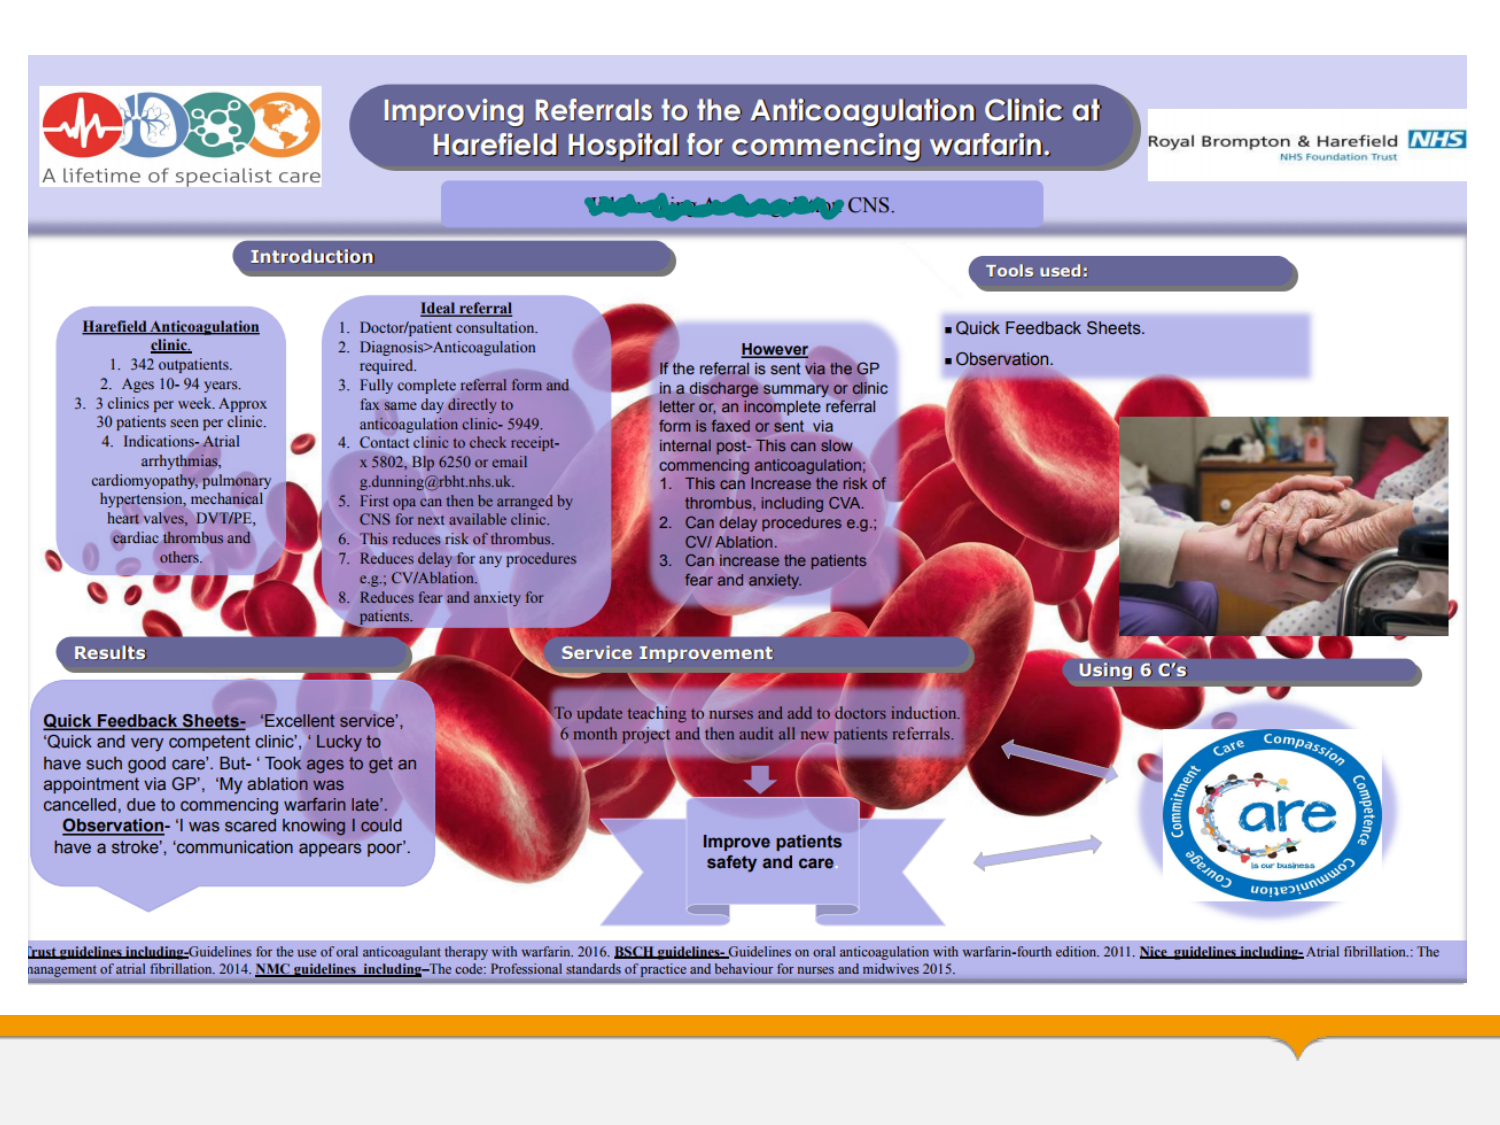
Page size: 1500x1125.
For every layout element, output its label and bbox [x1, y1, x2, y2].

picture [28, 55, 1467, 983]
